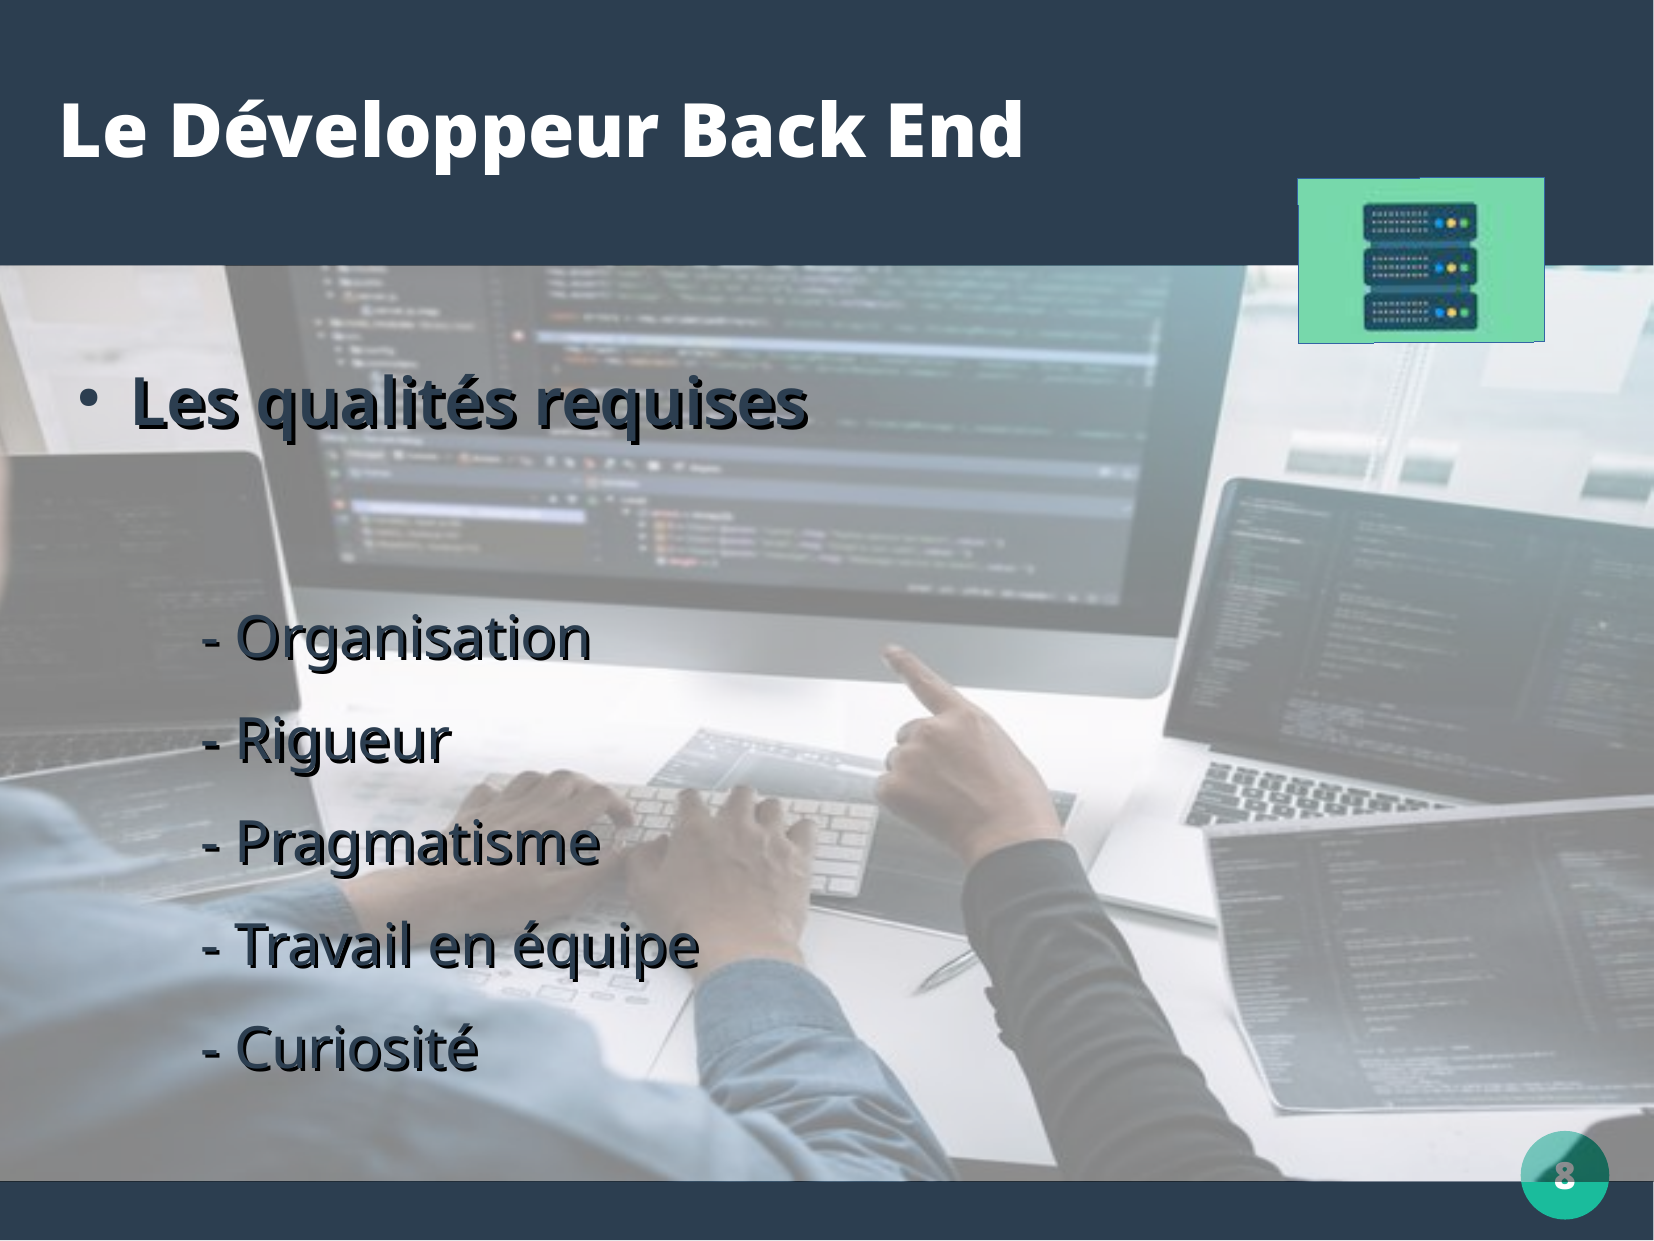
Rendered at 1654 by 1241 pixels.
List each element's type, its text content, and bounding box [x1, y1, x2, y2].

list Les qualités requises - Organisation - Rigueur - Pragmatisme - Travail en équipe - Curiosité [59, 354, 1595, 1182]
title Le Développeur Back End [59, 49, 1595, 207]
picture [0, 177, 1654, 1182]
